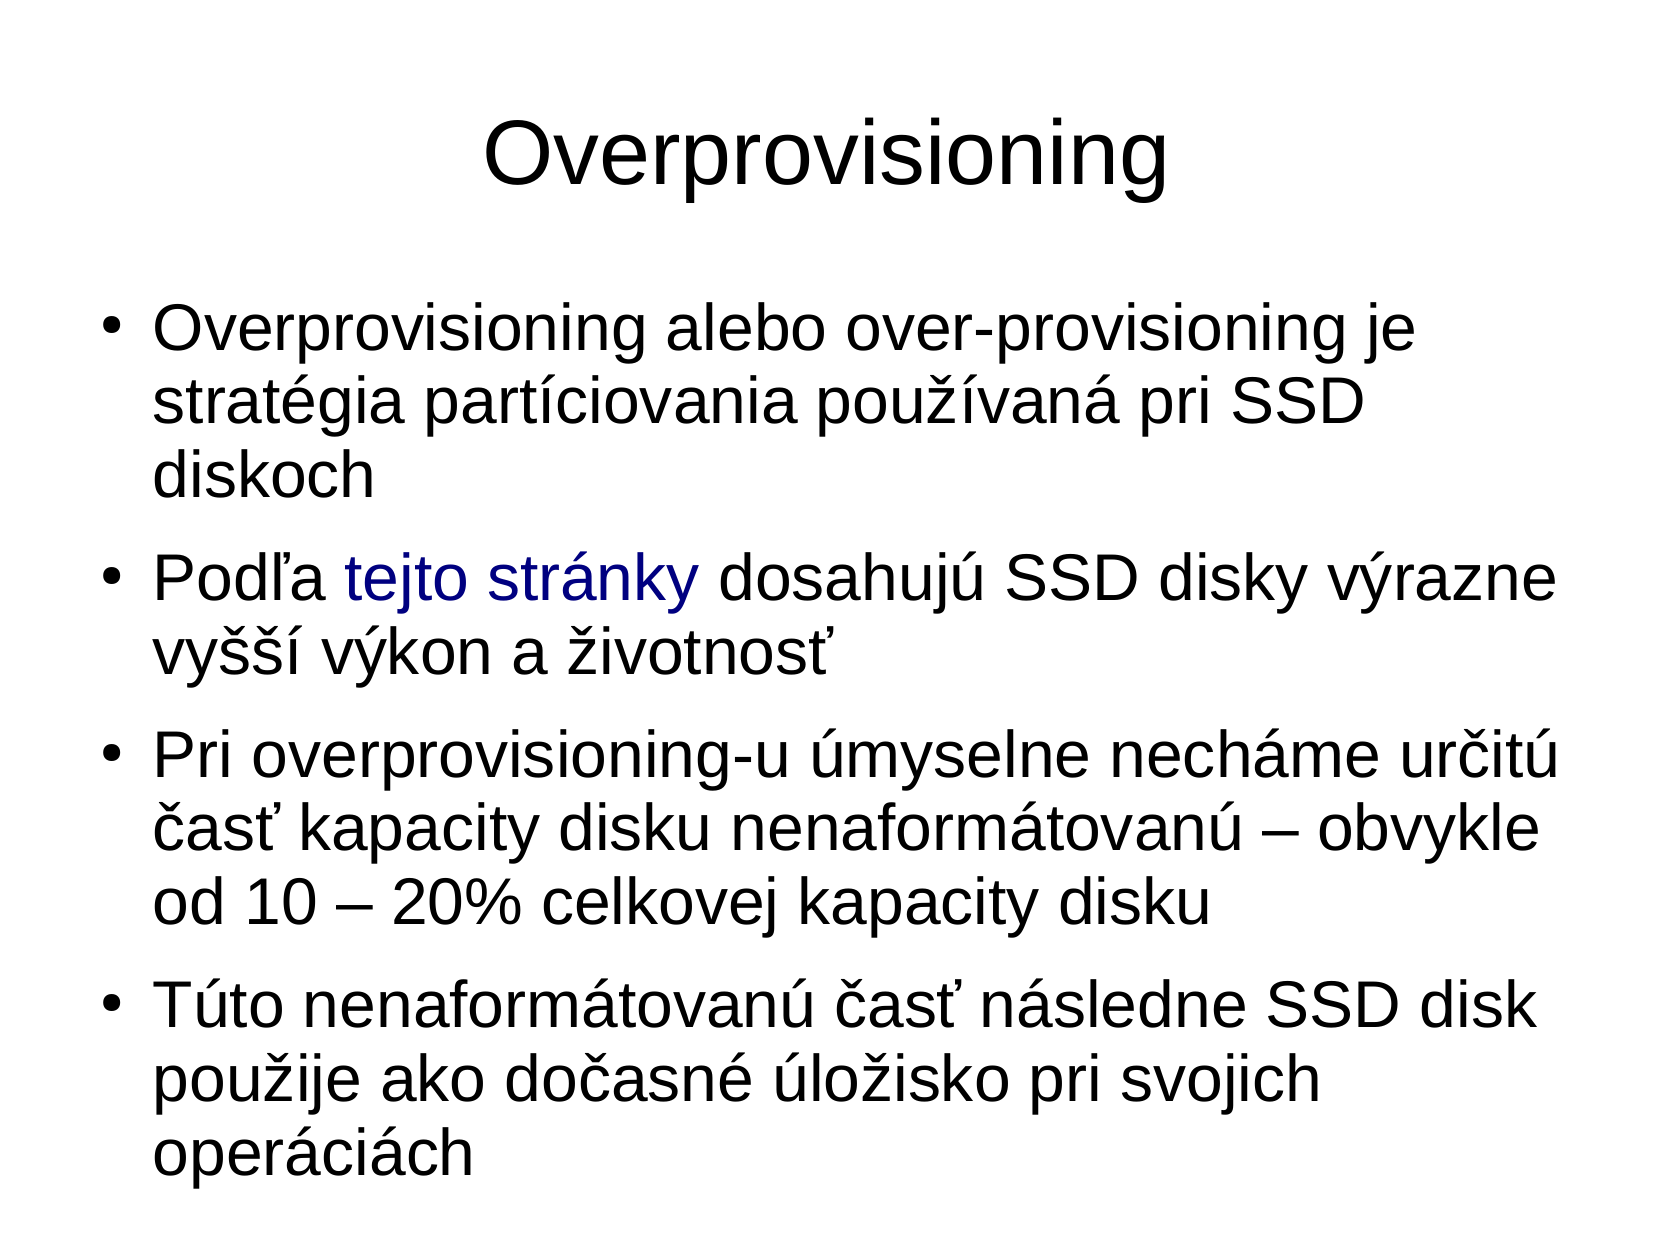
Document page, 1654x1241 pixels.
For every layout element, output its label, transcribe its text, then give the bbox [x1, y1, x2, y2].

title Overprovisioning [82, 49, 1571, 257]
list Overprovisioning alebo over-provisioning je stratégia partíciovania používaná pri SSD diskoch Podľa tejto stránky dosahujú SSD disky výrazne vyšší výkon a životnosť Pri overprovisioning-u úmyselne necháme určitú časť kapacity disku nenaformátovanú – obvykle od 10 – 20% celkovej kapacity disku Túto nenaformátovanú časť následne SSD disk použije ako dočasné úložisko pri svojich operáciách [82, 290, 1571, 1193]
